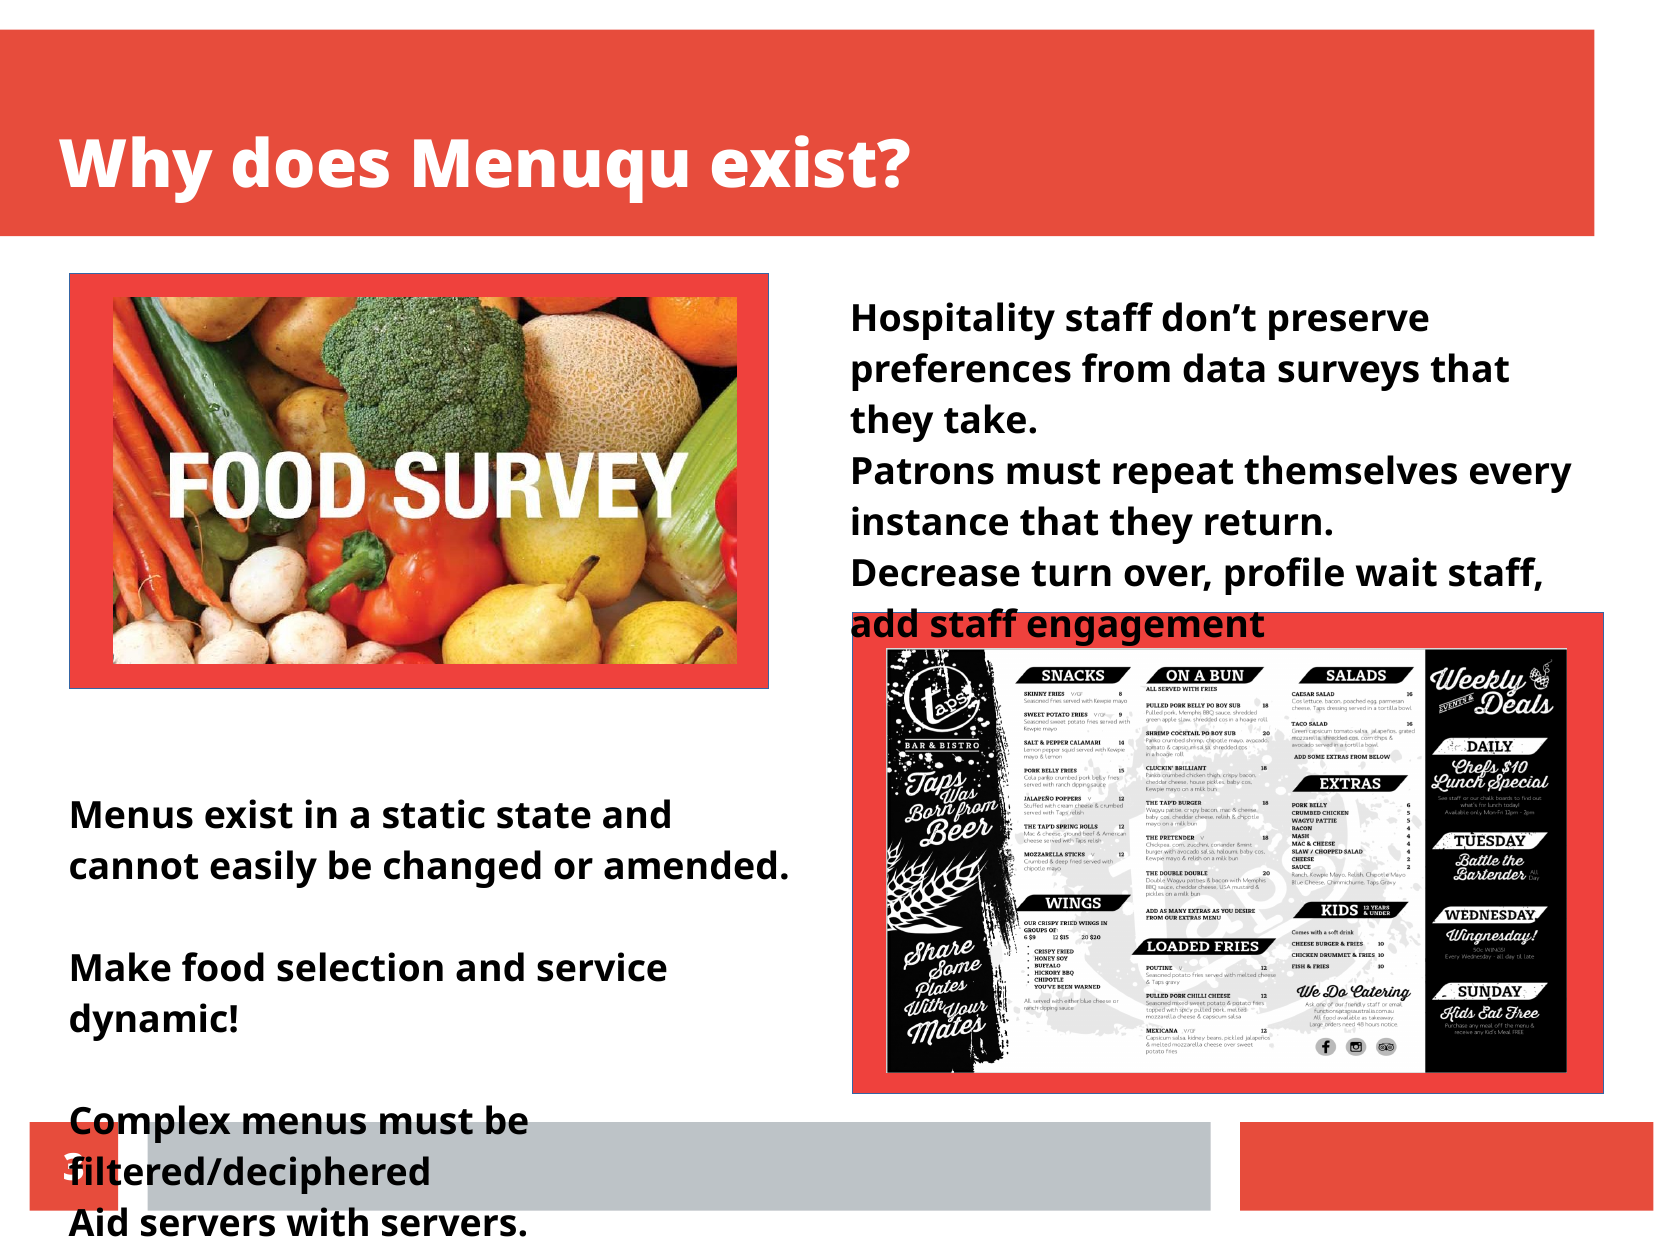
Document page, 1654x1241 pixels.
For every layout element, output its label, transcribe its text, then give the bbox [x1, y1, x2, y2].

text_box [69, 273, 769, 689]
text_box Menus exist in a static state and cannot easily be changed or amended. Make food selection and service dynamic! Complex menus must be filtered/deciphered Aid servers with servers. [53, 781, 820, 1128]
picture [113, 297, 737, 664]
title Why does Menuqu exist? [59, 59, 1595, 207]
picture [886, 648, 1567, 1073]
text_box [852, 612, 1604, 1094]
text_box [903, 621, 912, 633]
text_box Hospitality staff don’t preserve preferences from data surveys that they take. Patrons must repeat themselves every instance that they return. Decrease turn over, profile wait staff, add staff engagement [835, 284, 1601, 583]
text_box [879, 621, 888, 633]
